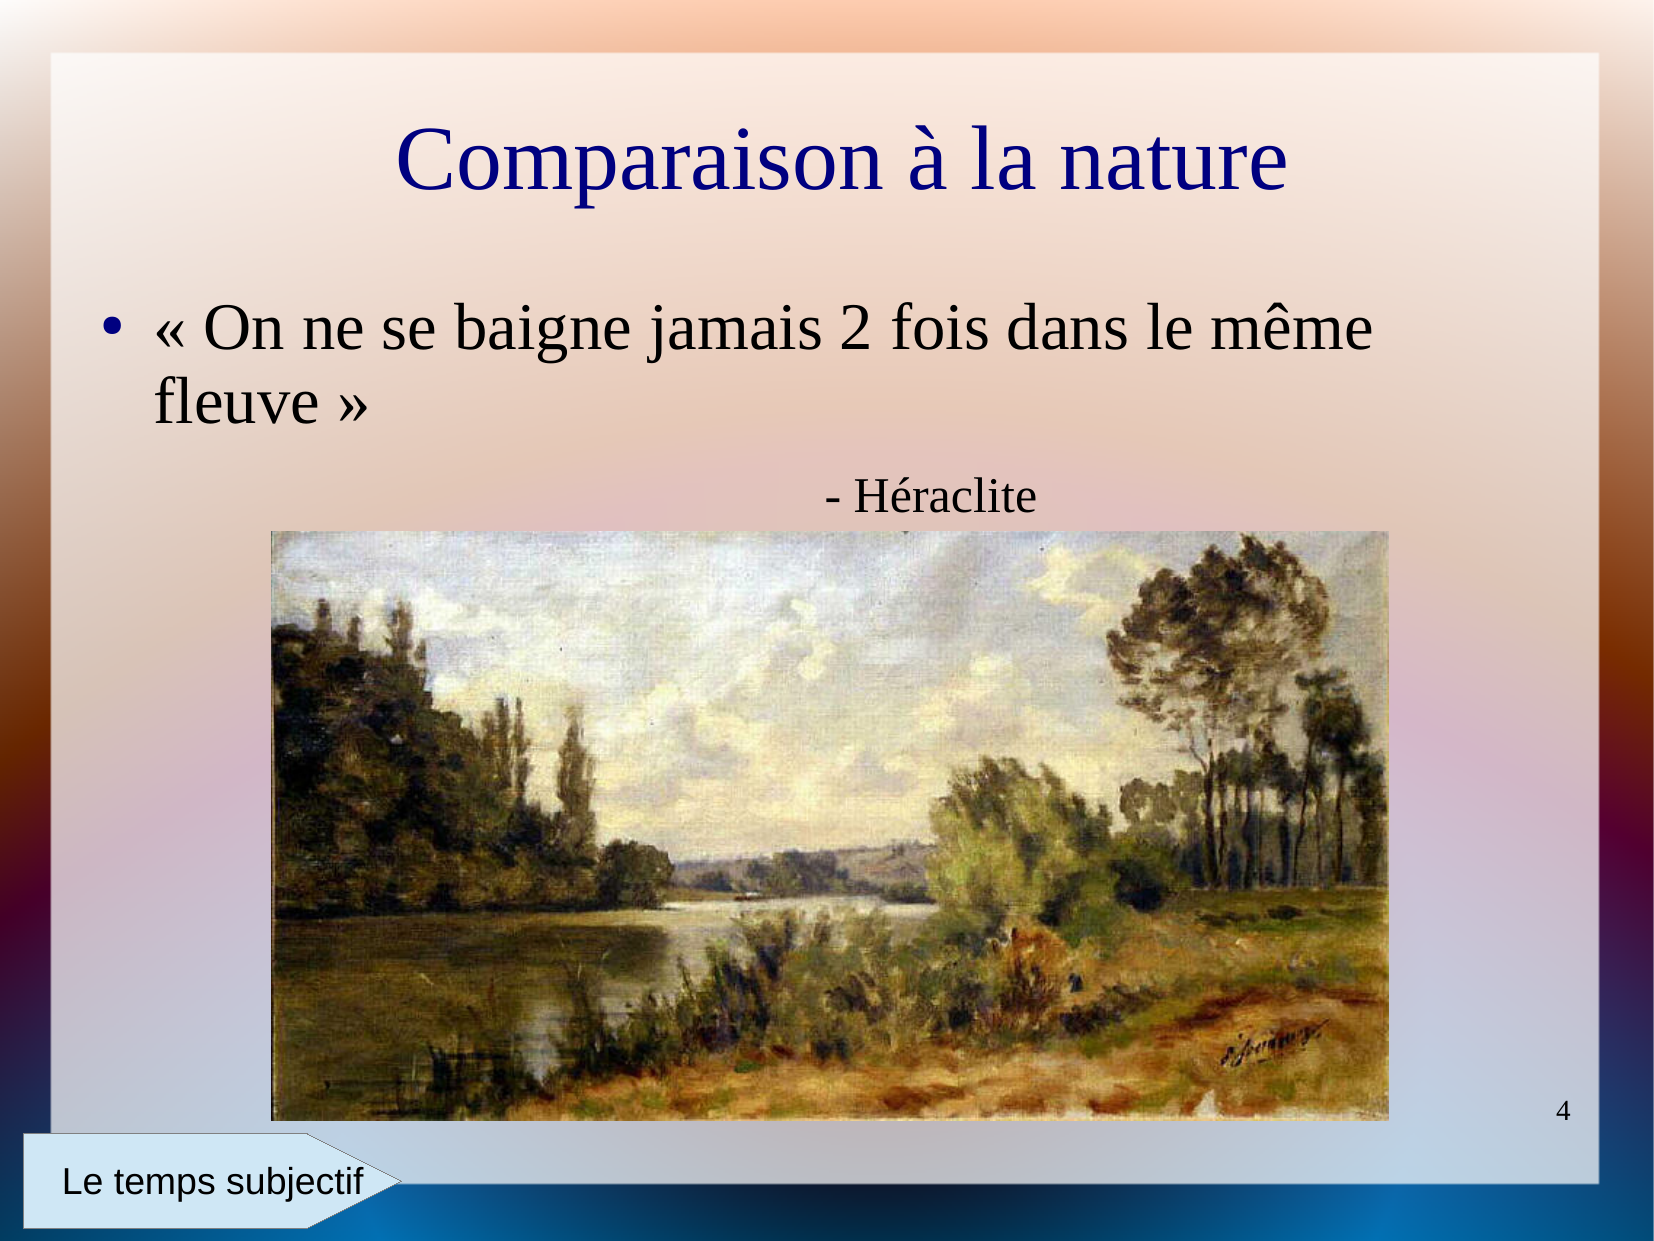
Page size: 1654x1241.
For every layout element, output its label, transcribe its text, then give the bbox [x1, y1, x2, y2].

list « On ne se baigne jamais 2 fois dans le même fleuve » - Héraclite [82, 290, 1571, 1109]
title Comparaison à la nature [82, 55, 1571, 263]
text_box Le temps subjectif [23, 1133, 402, 1229]
picture [0, 0, 1654, 1241]
